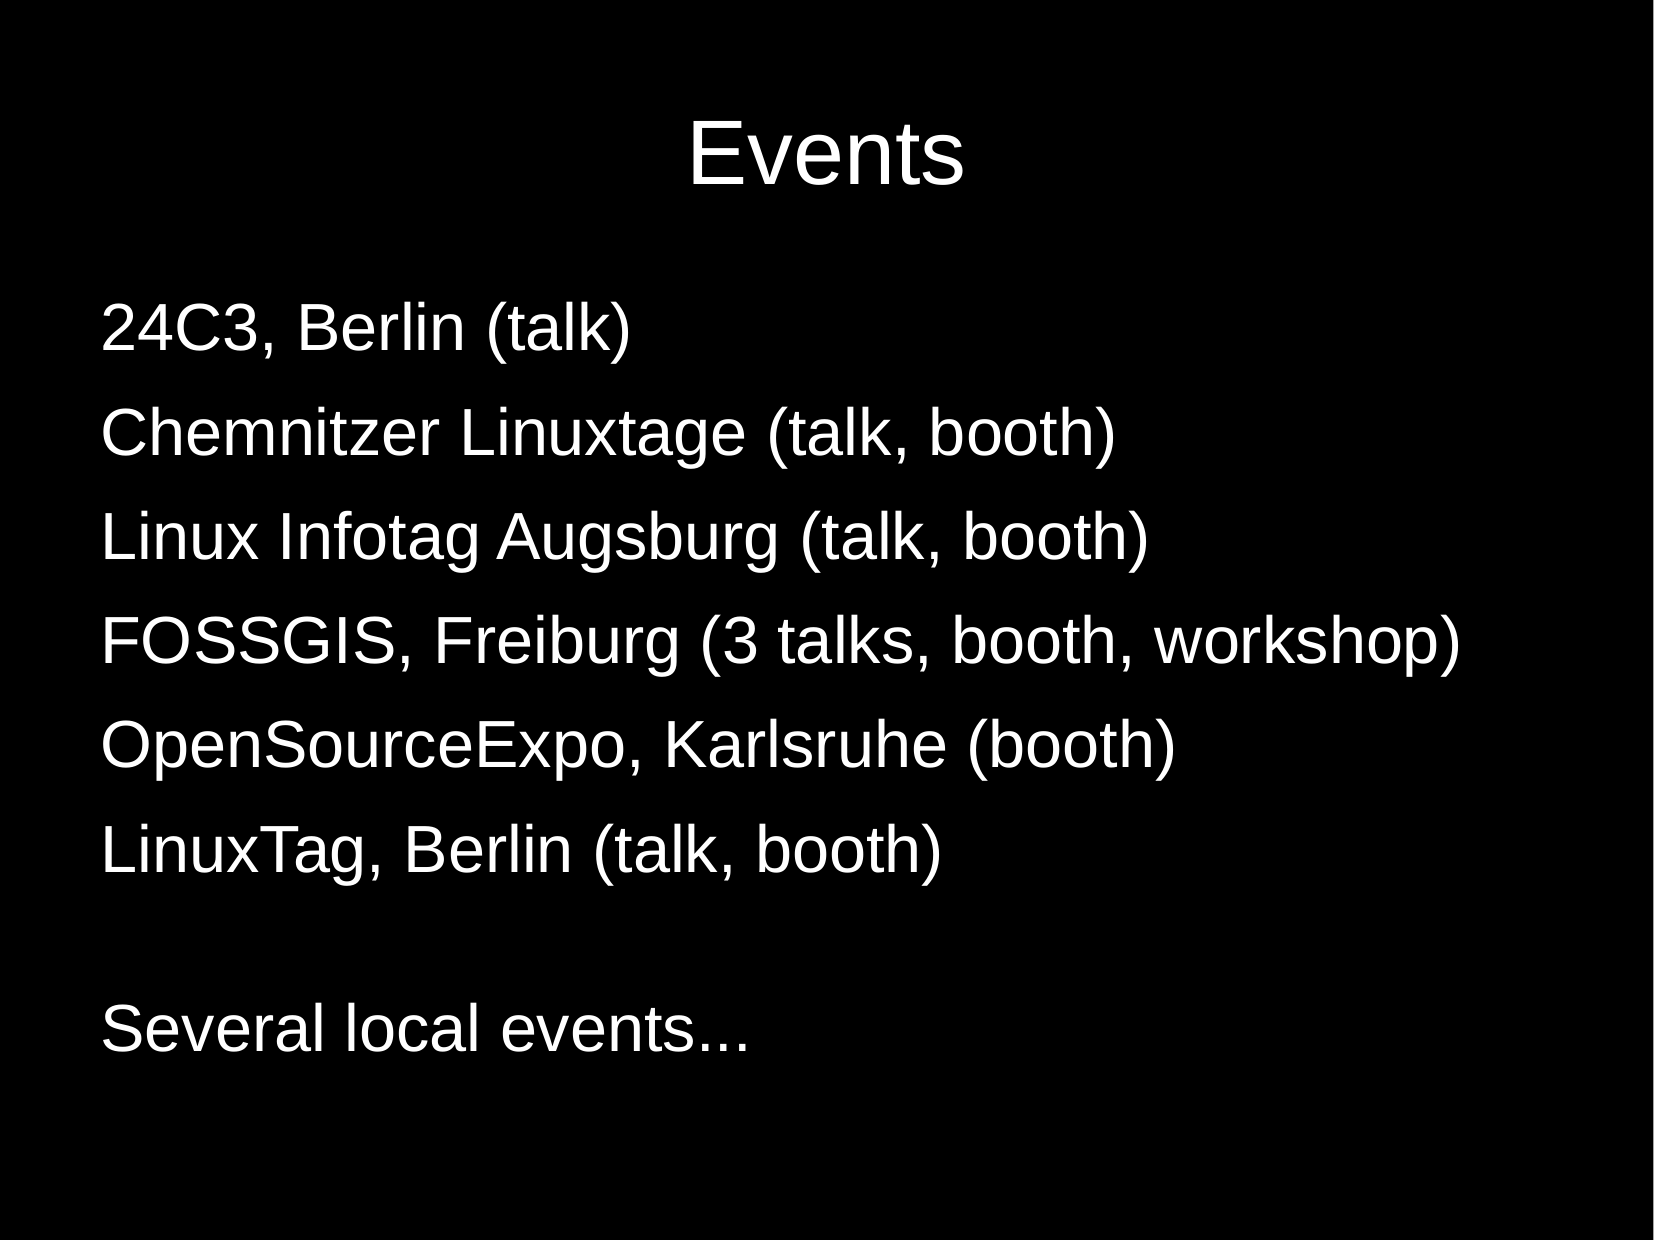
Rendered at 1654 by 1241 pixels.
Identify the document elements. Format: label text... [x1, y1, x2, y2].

title Events [82, 49, 1571, 257]
list 24C3, Berlin (talk) Chemnitzer Linuxtage (talk, booth) Linux Infotag Augsburg (talk, booth) FOSSGIS, Freiburg (3 talks, booth, workshop) OpenSourceExpo, Karlsruhe (booth) LinuxTag, Berlin (talk, booth) Several local events... [82, 290, 1571, 1132]
